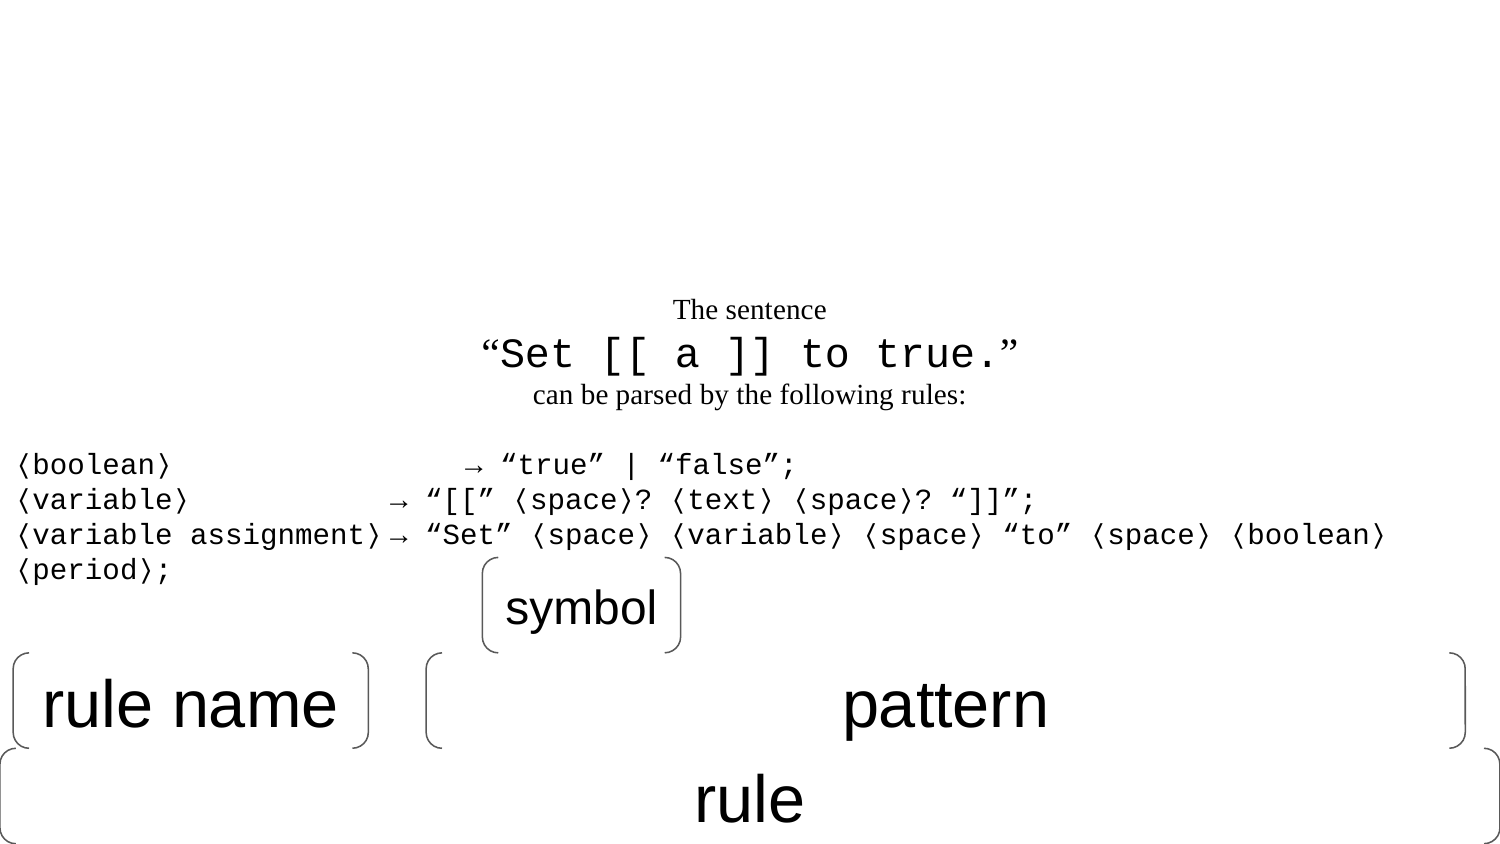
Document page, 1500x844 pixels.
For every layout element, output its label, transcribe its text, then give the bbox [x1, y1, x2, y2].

text_box rule name [13, 652, 369, 749]
text_box rule [0, 748, 1500, 844]
text_box pattern [426, 652, 1466, 749]
text_box symbol [482, 557, 681, 653]
text_box The sentence “Set [[ a ]] to true.” can be parsed by the following rules: ⟨boolean⟩ → “true” | “false”; ⟨variable⟩ → “[[” ⟨space⟩? ⟨text⟩ ⟨space⟩? “]]”; ⟨variable assignment⟩ → “Set” ⟨space⟩ ⟨variable⟩ ⟨space⟩ “to” ⟨space⟩ ⟨boolean⟩ ⟨period⟩; [0, 275, 1500, 601]
